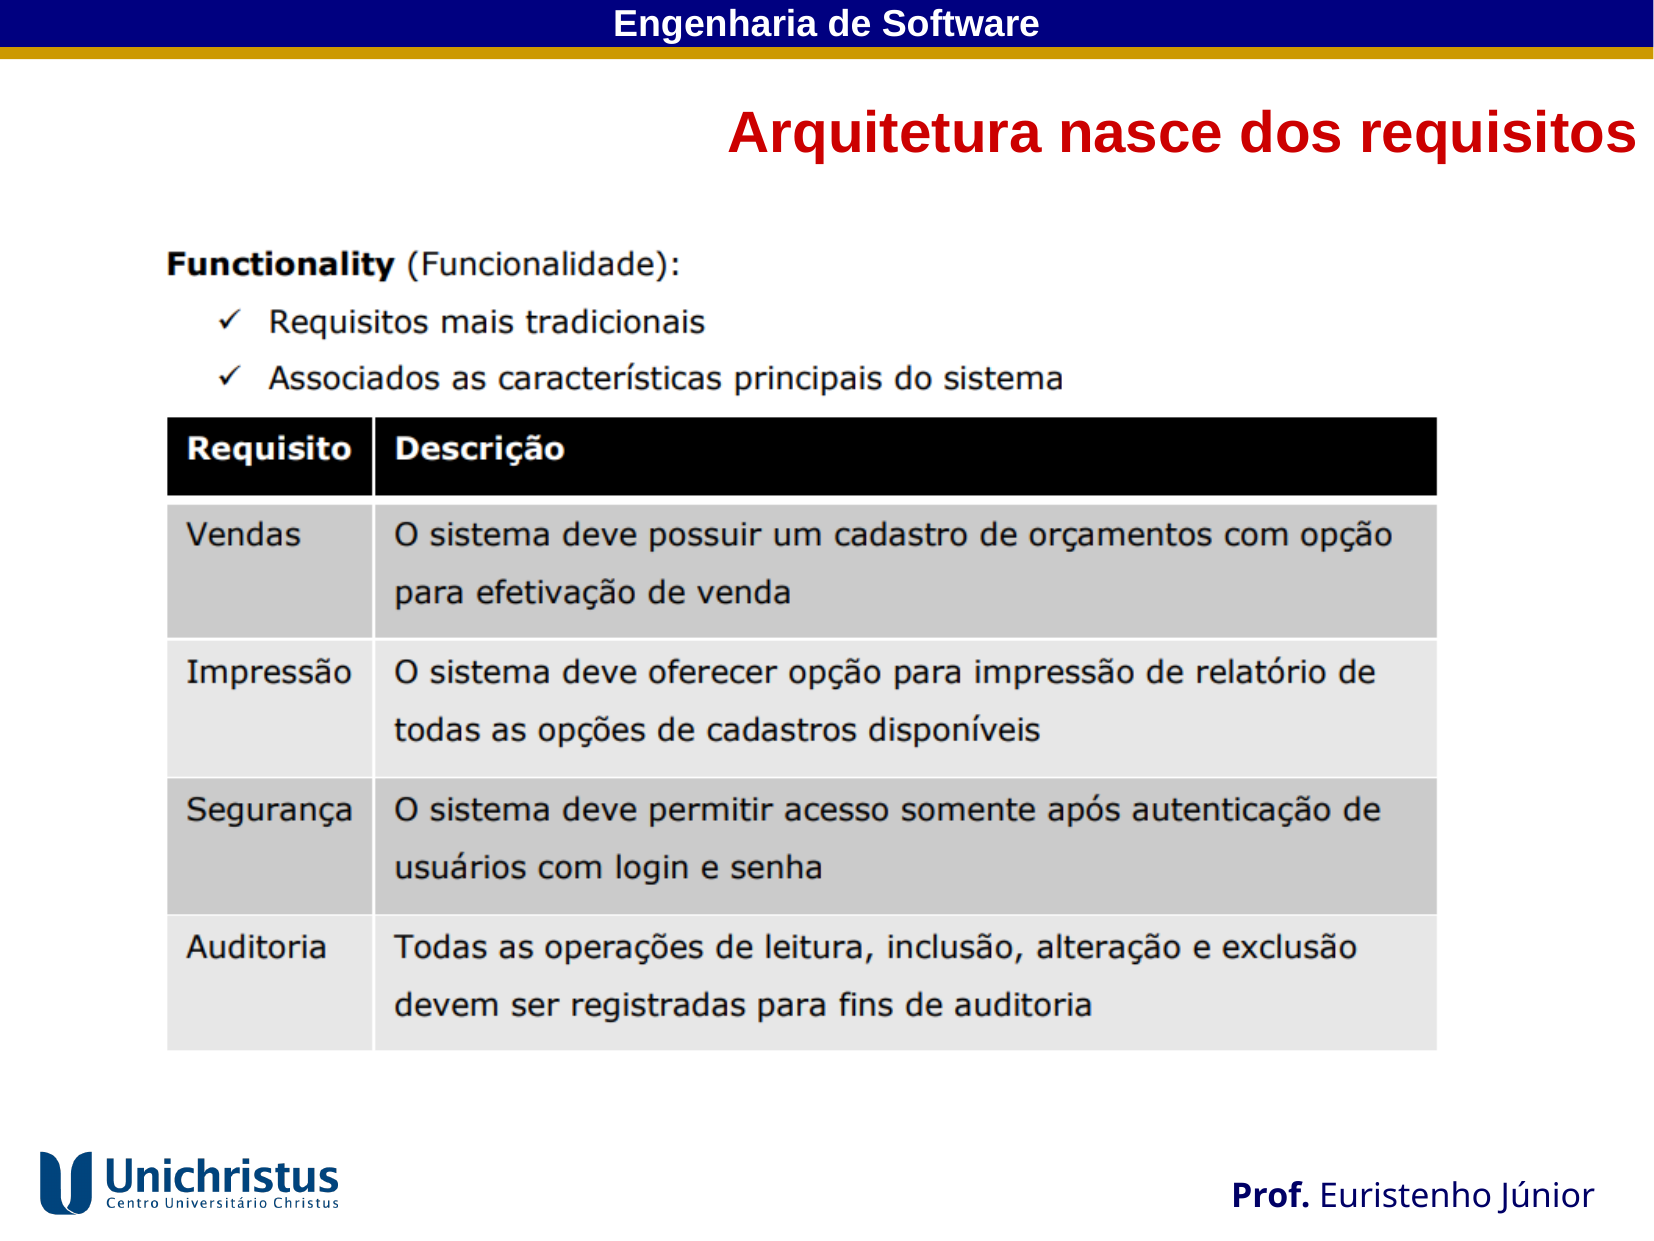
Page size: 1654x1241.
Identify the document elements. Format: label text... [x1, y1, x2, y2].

text_box Arquitetura nasce dos requisitos [713, 92, 1654, 173]
picture [35, 1148, 343, 1217]
text_box Engenharia de Software [0, 0, 1654, 47]
text_box [0, 47, 1654, 60]
text_box Prof. Euristenho Júnior [1216, 1163, 1654, 1224]
picture [141, 241, 1470, 1063]
